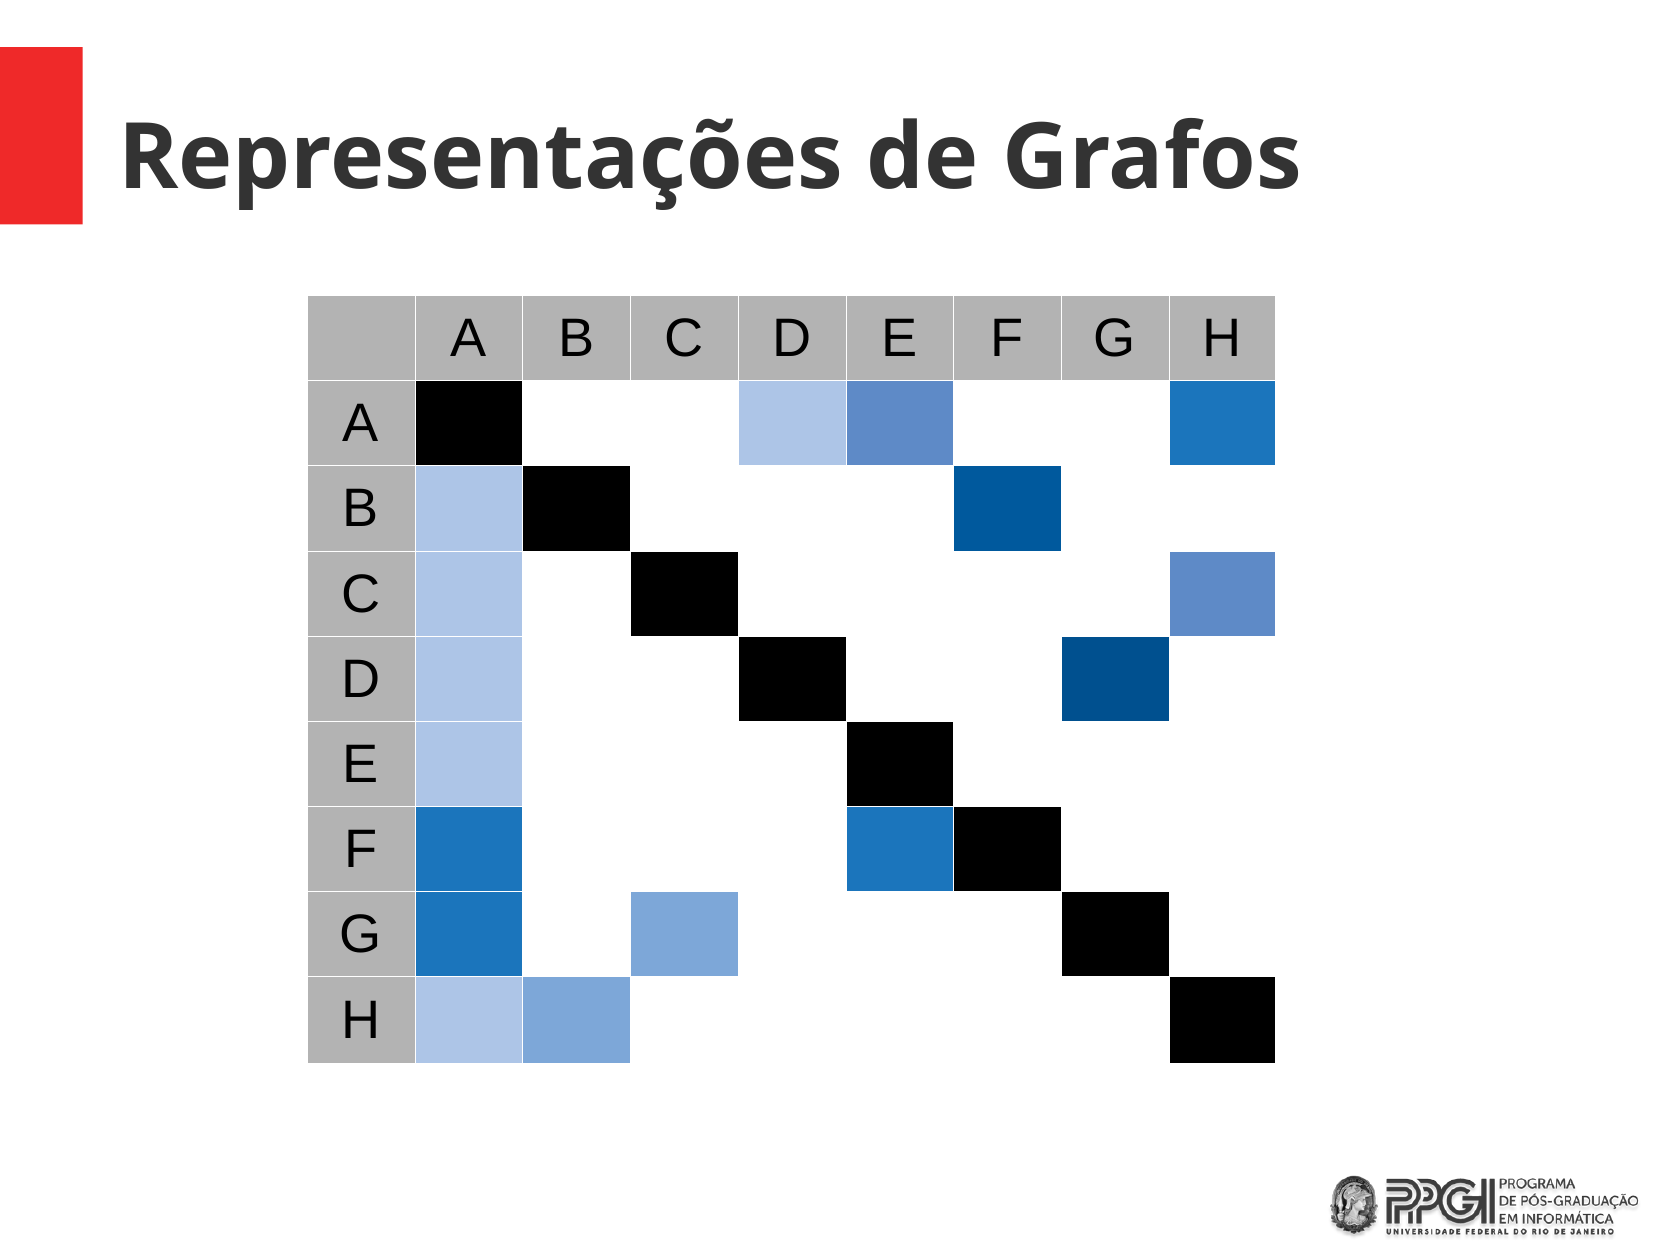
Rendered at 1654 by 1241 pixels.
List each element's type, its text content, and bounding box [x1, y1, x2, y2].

table_cell [631, 466, 738, 551]
table_cell B [308, 466, 415, 551]
table_header C [631, 296, 738, 380]
table_cell G [308, 892, 415, 976]
table_cell [416, 466, 522, 551]
table_cell [1062, 722, 1169, 806]
table_cell [847, 977, 953, 1063]
table_cell [1062, 466, 1169, 551]
table_cell E [308, 722, 415, 806]
table_cell [847, 807, 953, 891]
table_cell [631, 381, 738, 465]
table_cell [416, 722, 522, 806]
table_cell [739, 977, 846, 1063]
table_cell [1170, 977, 1275, 1063]
table_cell [1062, 807, 1169, 891]
table_cell [739, 722, 846, 806]
table_cell [847, 892, 953, 976]
table_cell [847, 637, 953, 721]
table_cell [523, 977, 630, 1063]
table_cell [416, 807, 522, 891]
table_cell [954, 466, 1061, 551]
table_header F [954, 296, 1061, 380]
table_cell C [308, 552, 415, 636]
table_cell [954, 807, 1061, 891]
table_cell [416, 637, 522, 721]
table_cell [954, 637, 1061, 721]
table_cell [954, 381, 1061, 465]
table_header A [416, 296, 522, 380]
table_header E [847, 296, 953, 380]
table_cell [954, 722, 1061, 806]
table_cell [631, 552, 738, 636]
table_cell [416, 977, 522, 1063]
table_cell [1062, 892, 1169, 976]
table_cell [631, 722, 738, 806]
table_cell F [308, 807, 415, 891]
table_cell [954, 552, 1061, 636]
table_cell [739, 381, 846, 465]
table_cell [847, 552, 953, 636]
table_cell [1170, 892, 1275, 976]
table_cell [1062, 977, 1169, 1063]
table_cell [523, 722, 630, 806]
table_cell [1170, 552, 1275, 636]
table_cell [954, 892, 1061, 976]
table_cell [631, 892, 738, 976]
table_cell A [308, 381, 415, 465]
table_cell [1170, 381, 1275, 465]
table_cell [523, 466, 630, 551]
table_cell [416, 892, 522, 976]
table_cell [631, 807, 738, 891]
table_cell [416, 552, 522, 636]
table_cell [631, 977, 738, 1063]
table_cell [1062, 552, 1169, 636]
table_cell [1170, 807, 1275, 891]
table_cell [739, 637, 846, 721]
table_cell H [308, 977, 415, 1063]
table_cell [1170, 466, 1275, 551]
title Representações de Grafos [118, 49, 1571, 257]
table_cell [739, 466, 846, 551]
table_cell [523, 552, 630, 636]
table_cell [523, 807, 630, 891]
table_cell [1170, 722, 1275, 806]
table_cell [523, 637, 630, 721]
table_cell [416, 381, 522, 465]
table_cell [847, 722, 953, 806]
table_header G [1062, 296, 1169, 380]
table_header [308, 296, 415, 380]
table_cell [1062, 637, 1169, 721]
table_cell D [308, 637, 415, 721]
table_cell [739, 552, 846, 636]
table_cell [847, 381, 953, 465]
table_cell [739, 892, 846, 976]
table_header B [523, 296, 630, 380]
table_cell [631, 637, 738, 721]
table_cell [954, 977, 1061, 1063]
table_cell [1170, 637, 1275, 721]
table_cell [739, 807, 846, 891]
table_cell [847, 466, 953, 551]
table_cell [523, 892, 630, 976]
table_header H [1170, 296, 1275, 380]
table_cell [523, 381, 630, 465]
table_header D [739, 296, 846, 380]
table_cell [1062, 381, 1169, 465]
